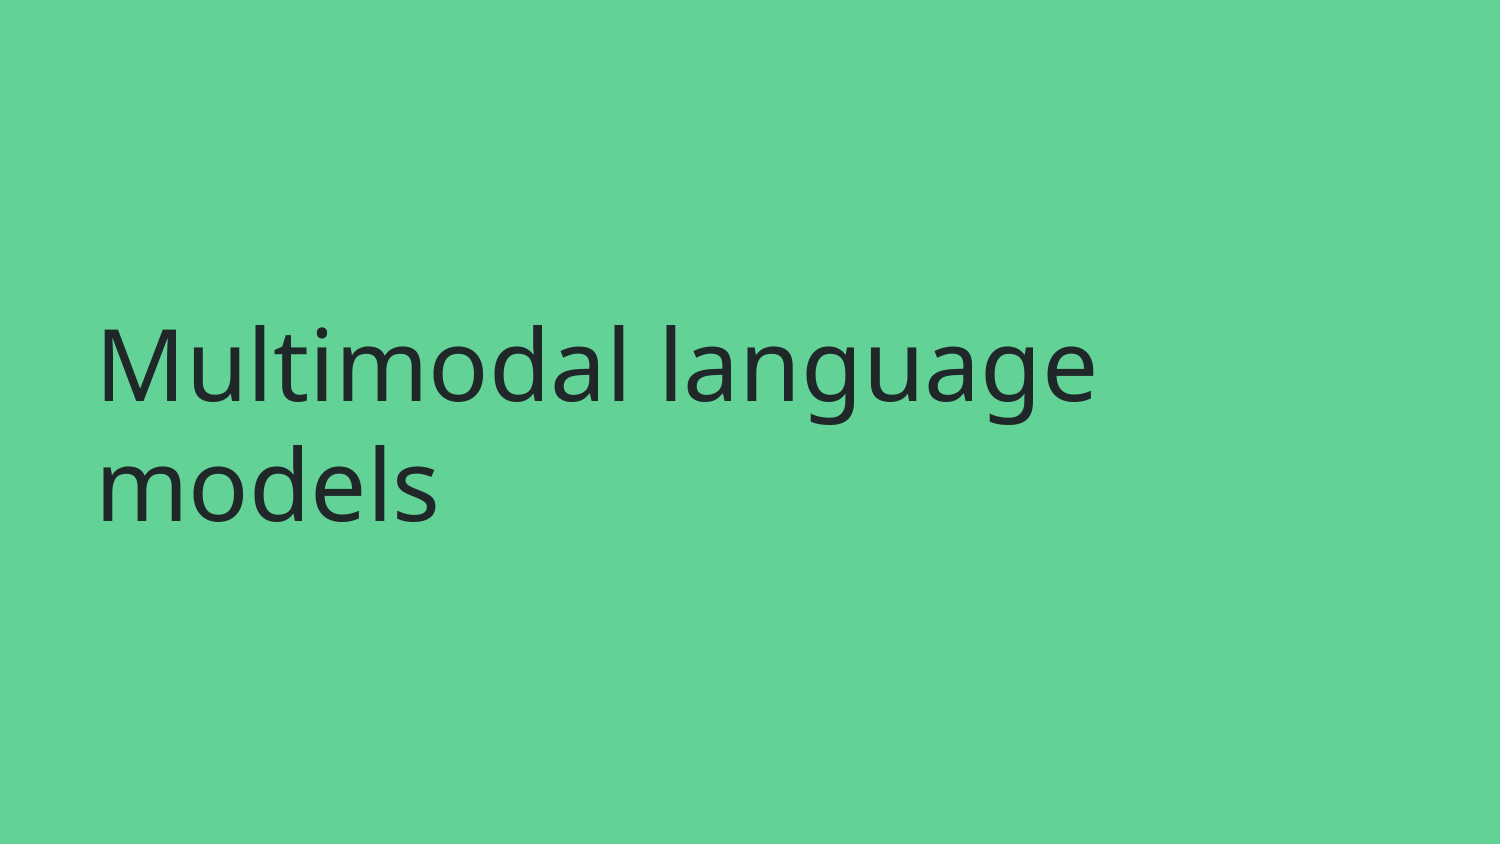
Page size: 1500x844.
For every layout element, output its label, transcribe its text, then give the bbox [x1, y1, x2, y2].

title Multimodal language models [80, 86, 1158, 758]
